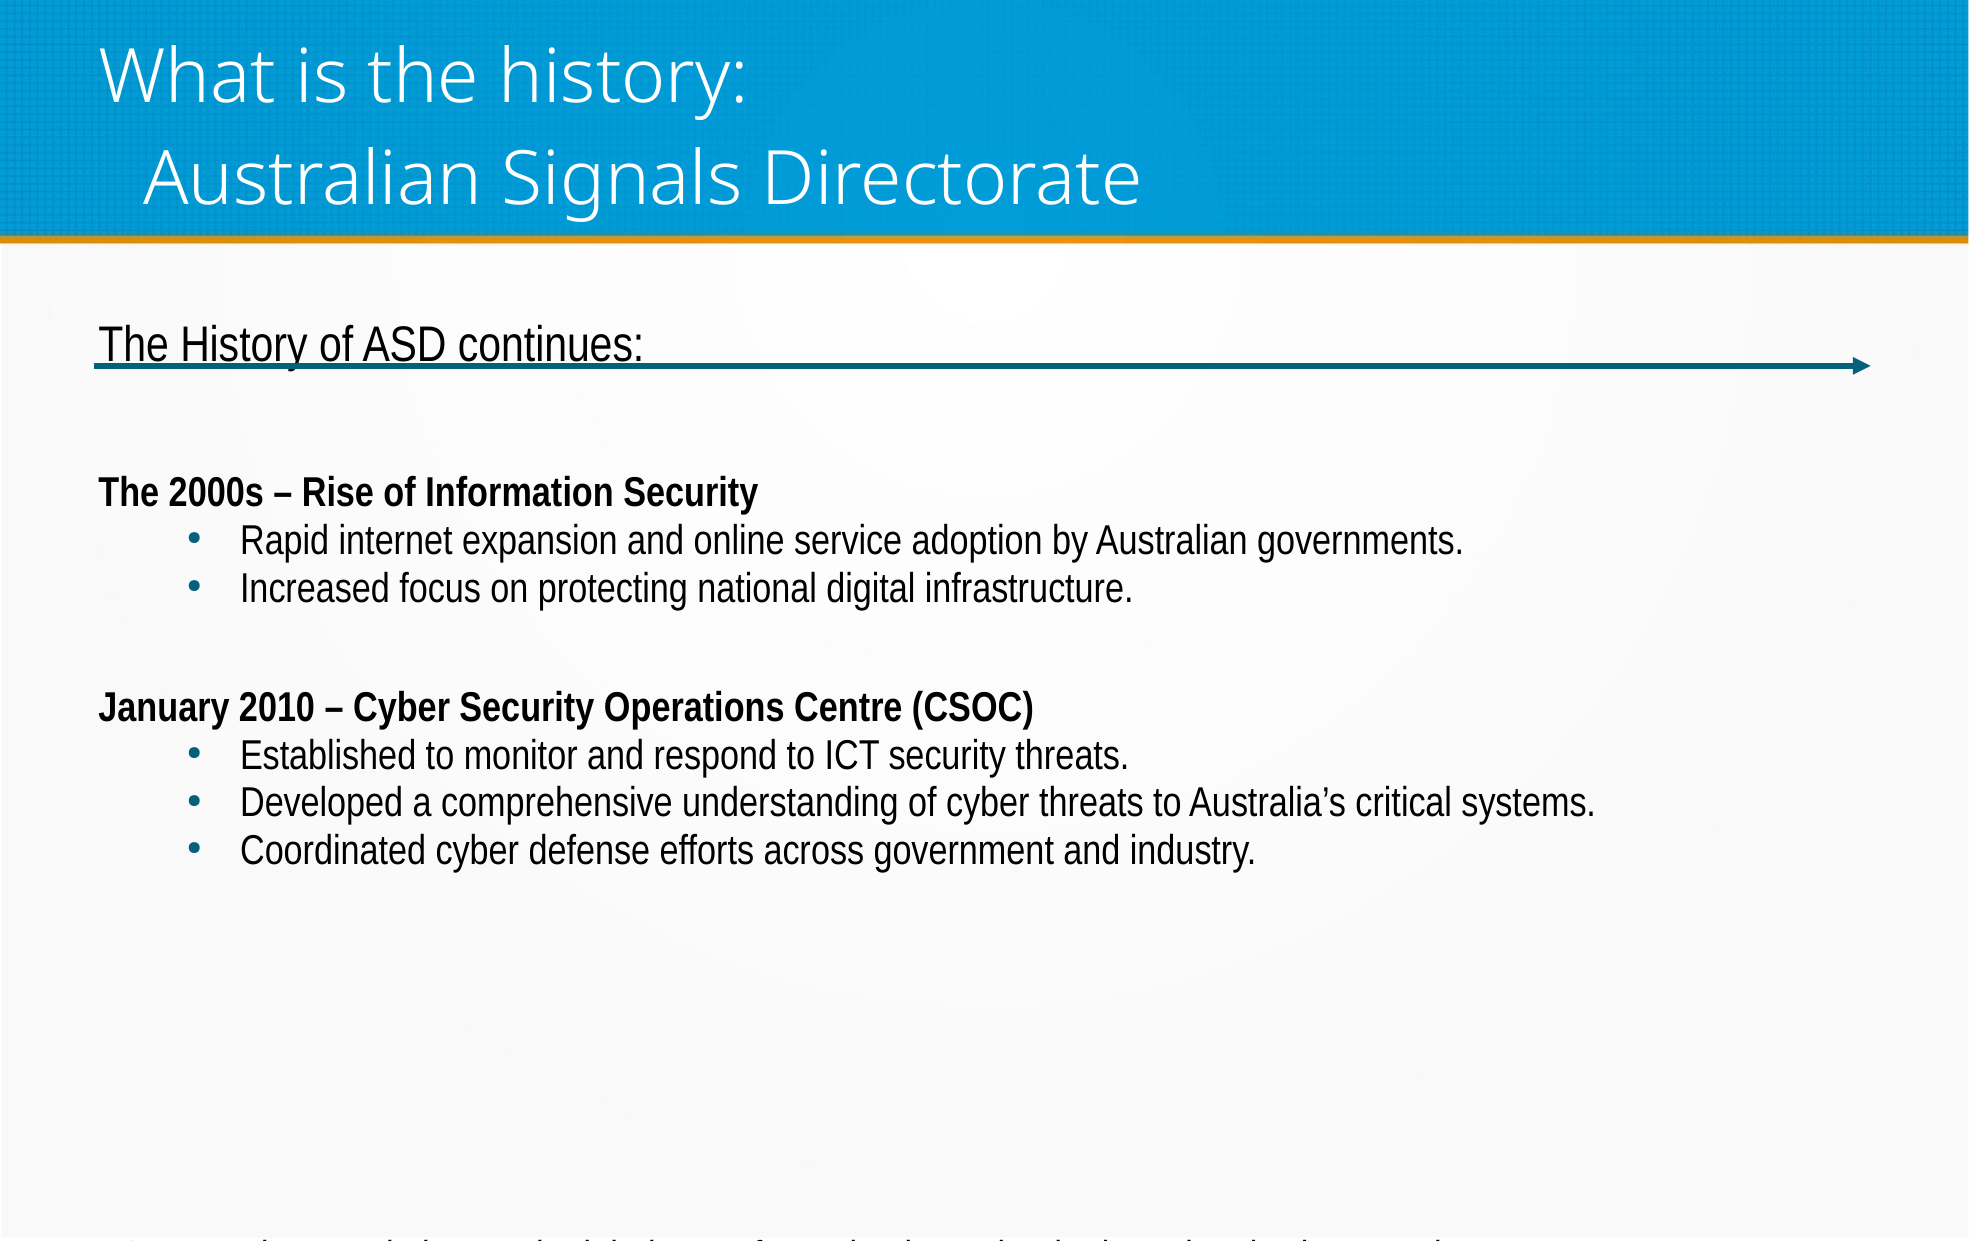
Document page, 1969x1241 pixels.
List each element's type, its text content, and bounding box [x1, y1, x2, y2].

list The History of ASD continues: The 2000s – Rise of Information Security Rapid internet expansion and online service adoption by Australian governments. Increased focus on protecting national digital infrastructure. January 2010 – Cyber Security Operations Centre (CSOC) Established to monitor and respond to ICT security threats. Developed a comprehensive understanding of cyber threats to Australia’s critical systems. Coordinated cyber defense efforts across government and industry. ASD’s Modern Evolution marked their transformation into a leader in national cybersecurity. [98, 369, 1861, 1141]
list The History of ASD continues: The 2000s – Rise of Information Security Rapid internet expansion and online service adoption by Australian governments. Increased focus on protecting national digital infrastructure. January 2010 – Cyber Security Operations Centre (CSOC) Established to monitor and respond to ICT security threats. Developed a comprehensive understanding of cyber threats to Australia’s critical systems. Coordinated cyber defense efforts across government and industry. ASD’s Modern Evolution marked their transformation into a leader in national cybersecurity. [98, 315, 1861, 363]
title What is the history: Australian Signals Directorate [98, 19, 1870, 227]
picture [0, 233, 1969, 1241]
